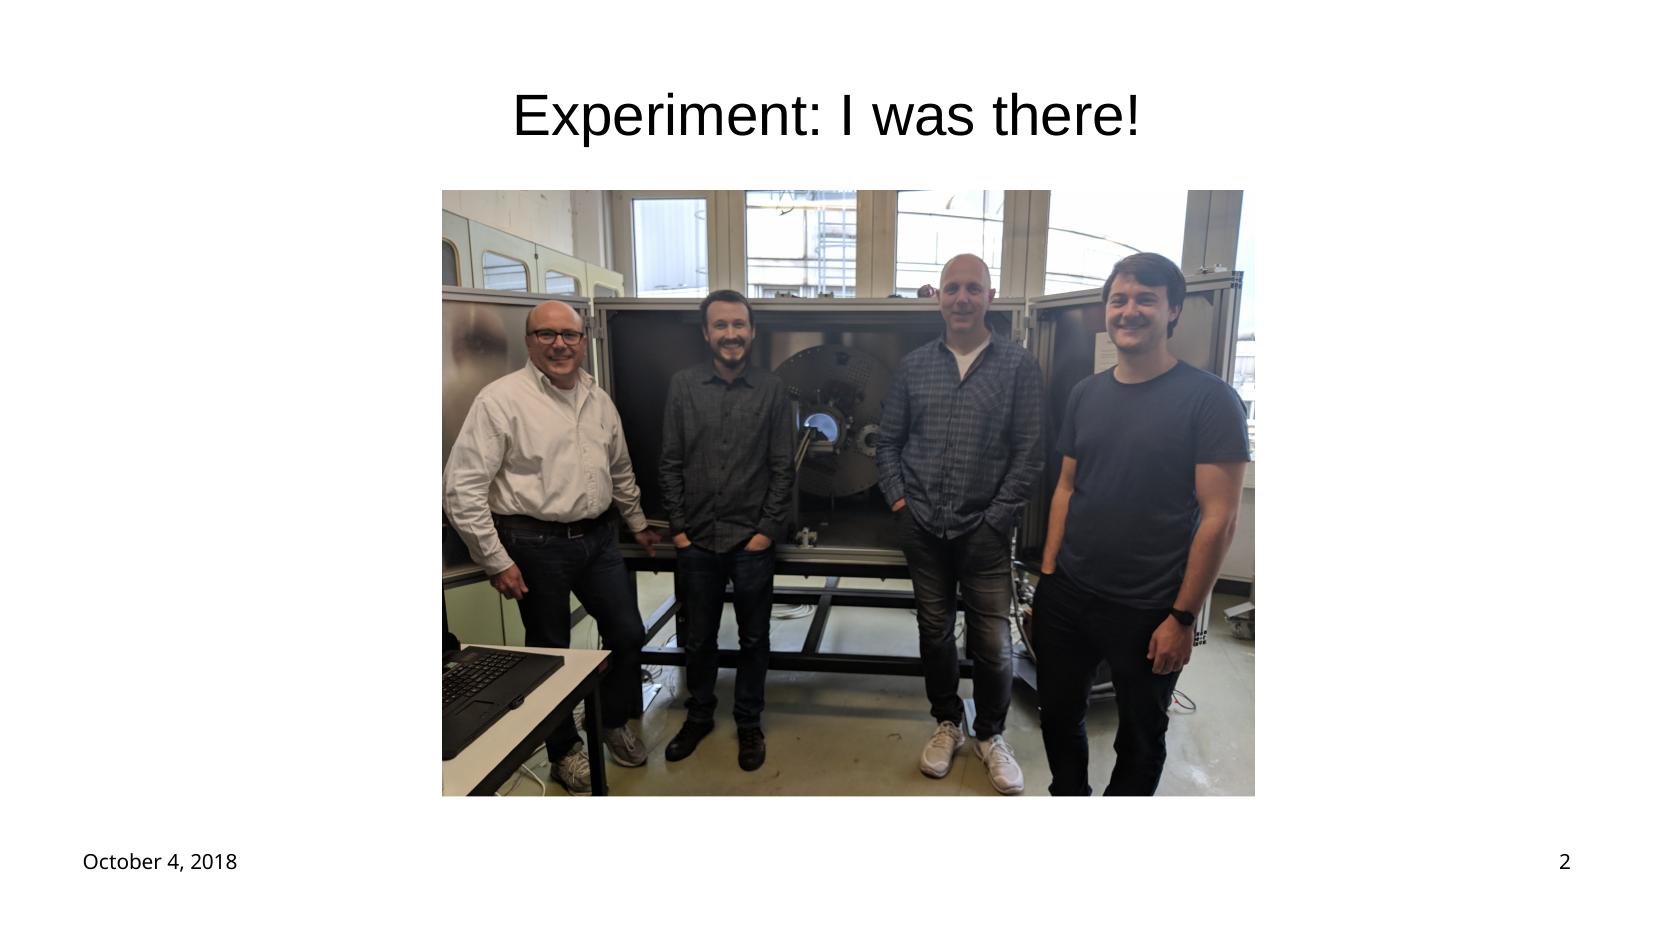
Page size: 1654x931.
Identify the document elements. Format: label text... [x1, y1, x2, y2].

picture [442, 190, 1255, 800]
title Experiment: I was there! [83, 37, 1572, 193]
